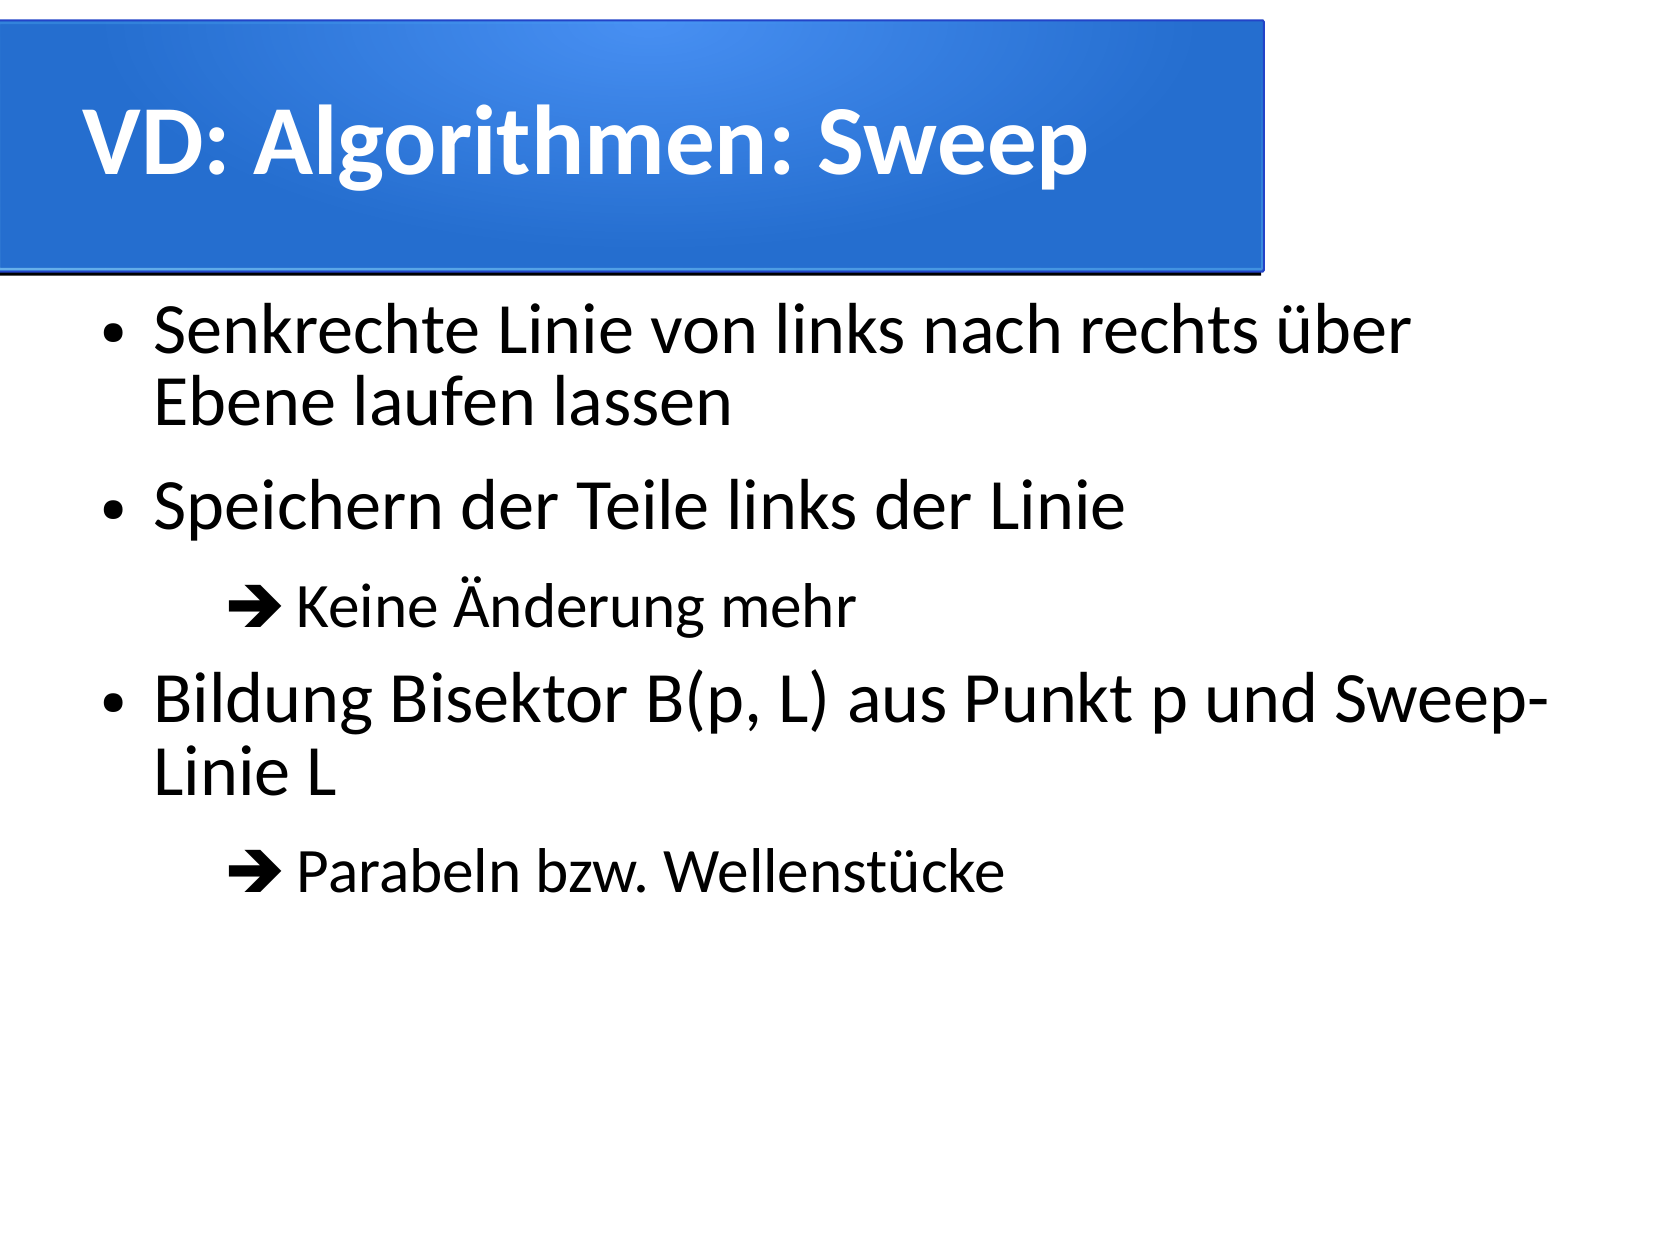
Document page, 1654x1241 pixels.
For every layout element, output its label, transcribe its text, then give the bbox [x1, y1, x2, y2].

title VD: Algorithmen: Sweep [82, 47, 1235, 252]
list Senkrechte Linie von links nach rechts über Ebene laufen lassen Speichern der Teile links der Linie  Keine Änderung mehr Bildung Bisektor B(p, L) aus Punkt p und Sweep-Linie L  Parabeln bzw. Wellenstücke [82, 299, 1571, 1019]
